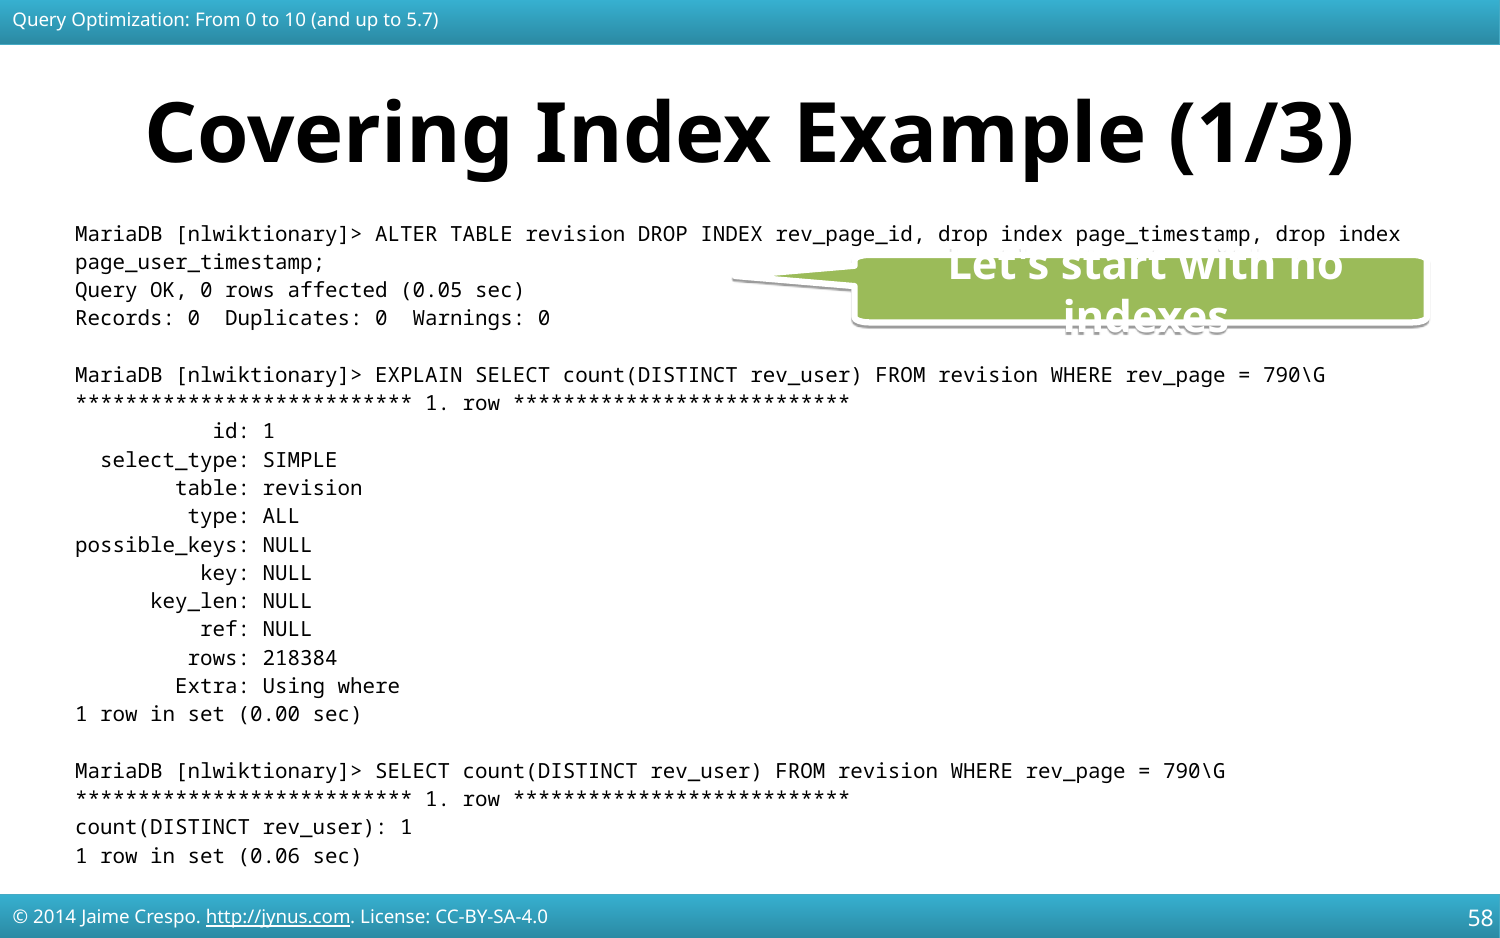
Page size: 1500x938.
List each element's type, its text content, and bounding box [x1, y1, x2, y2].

text_box Let's start with no indexes [734, 254, 1427, 323]
slide_number [1389, 896, 1490, 935]
title Covering Index Example (1/3) [75, 51, 1425, 209]
list MariaDB [nlwiktionary]> ALTER TABLE revision DROP INDEX rev_page_id, drop index page_timestamp, drop index page_user_timestamp; Query OK, 0 rows affected (0.05 sec) Records: 0 Duplicates: 0 Warnings: 0 MariaDB [nlwiktionary]> EXPLAIN SELECT count(DISTINCT rev_user) FROM revision WHERE rev_page = 790\G *************************** 1. row *************************** id: 1 select_type: SIMPLE table: revision type: ALL possible_keys: NULL key: NULL key_len: NULL ref: NULL rows: 218384 Extra: Using where 1 row in set (0.00 sec) MariaDB [nlwiktionary]> SELECT count(DISTINCT rev_user) FROM revision WHERE rev_page = 790\G *************************** 1. row *************************** count(DISTINCT rev_user): 1 1 row in set (0.06 sec) [75, 218, 1425, 876]
